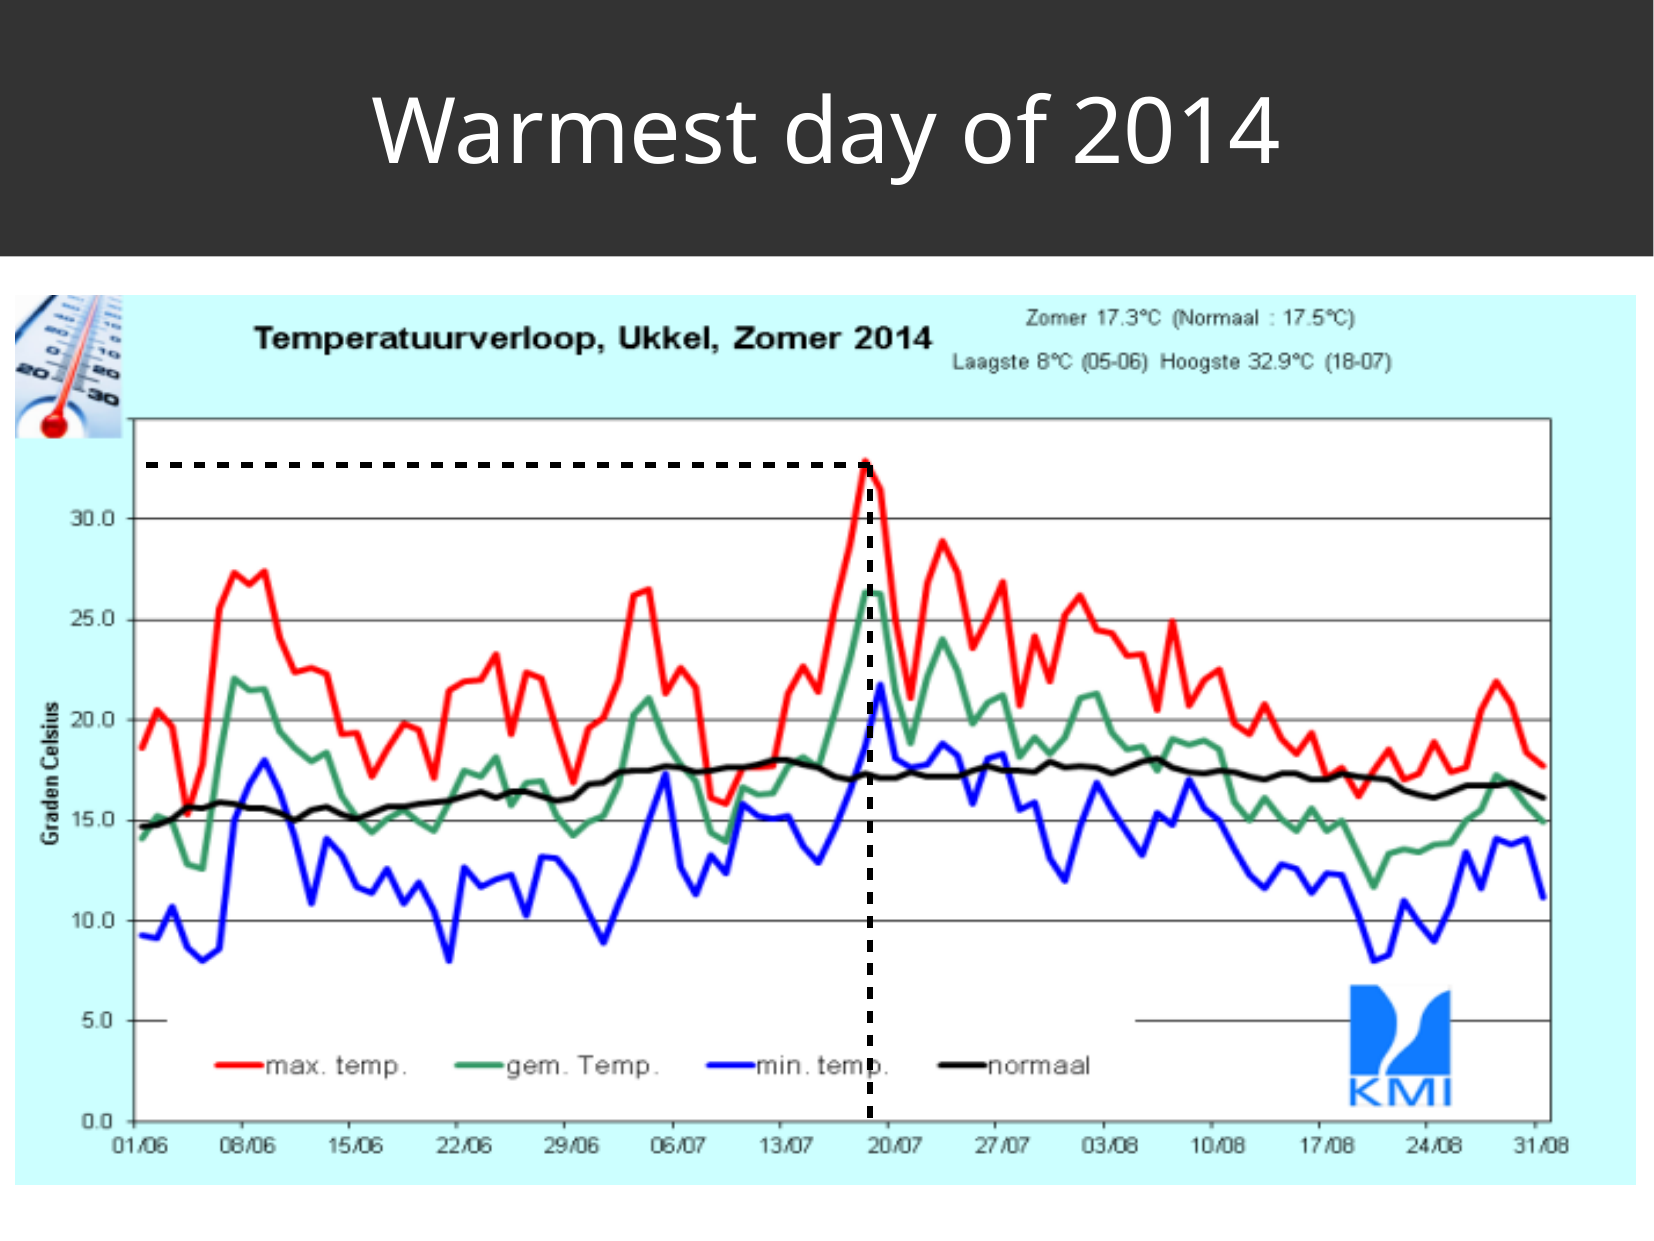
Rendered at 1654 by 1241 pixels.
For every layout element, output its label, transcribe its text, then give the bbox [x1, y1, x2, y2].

picture [15, 295, 1636, 1186]
title Warmest day of 2014 [0, 0, 1654, 257]
